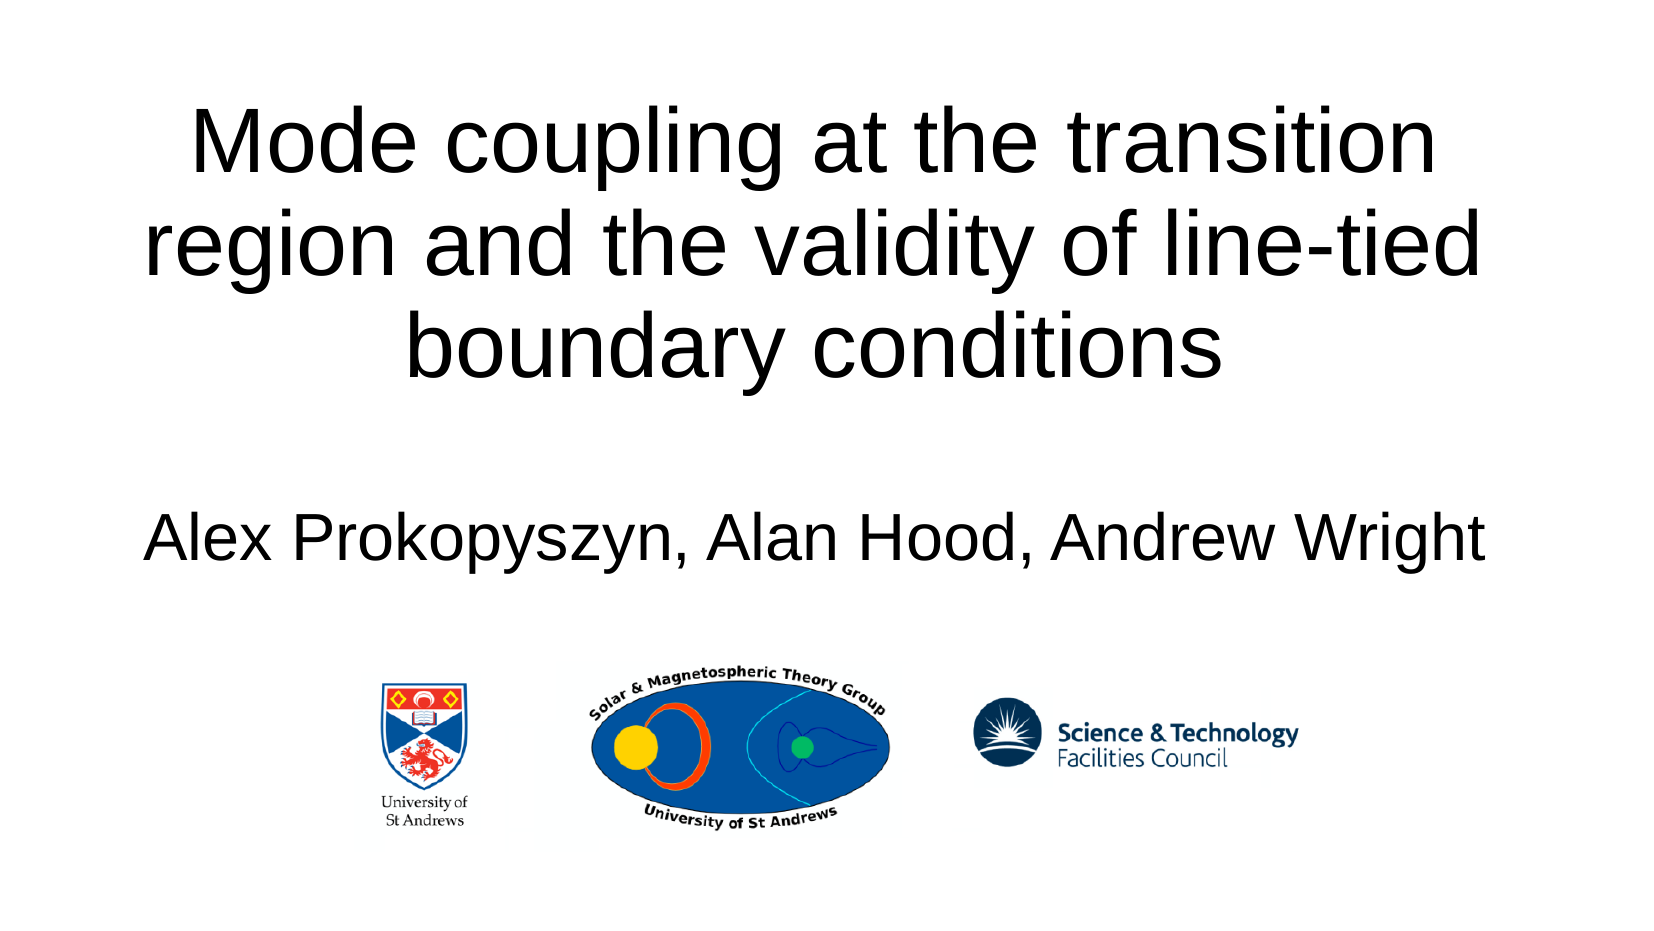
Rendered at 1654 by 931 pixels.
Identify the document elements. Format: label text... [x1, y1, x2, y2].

picture [354, 661, 1304, 852]
subtitle Mode coupling at the transition region and the validity of line-tied boundary conditions Alex Prokopyszyn, Alan Hood, Andrew Wright [70, 47, 1560, 768]
